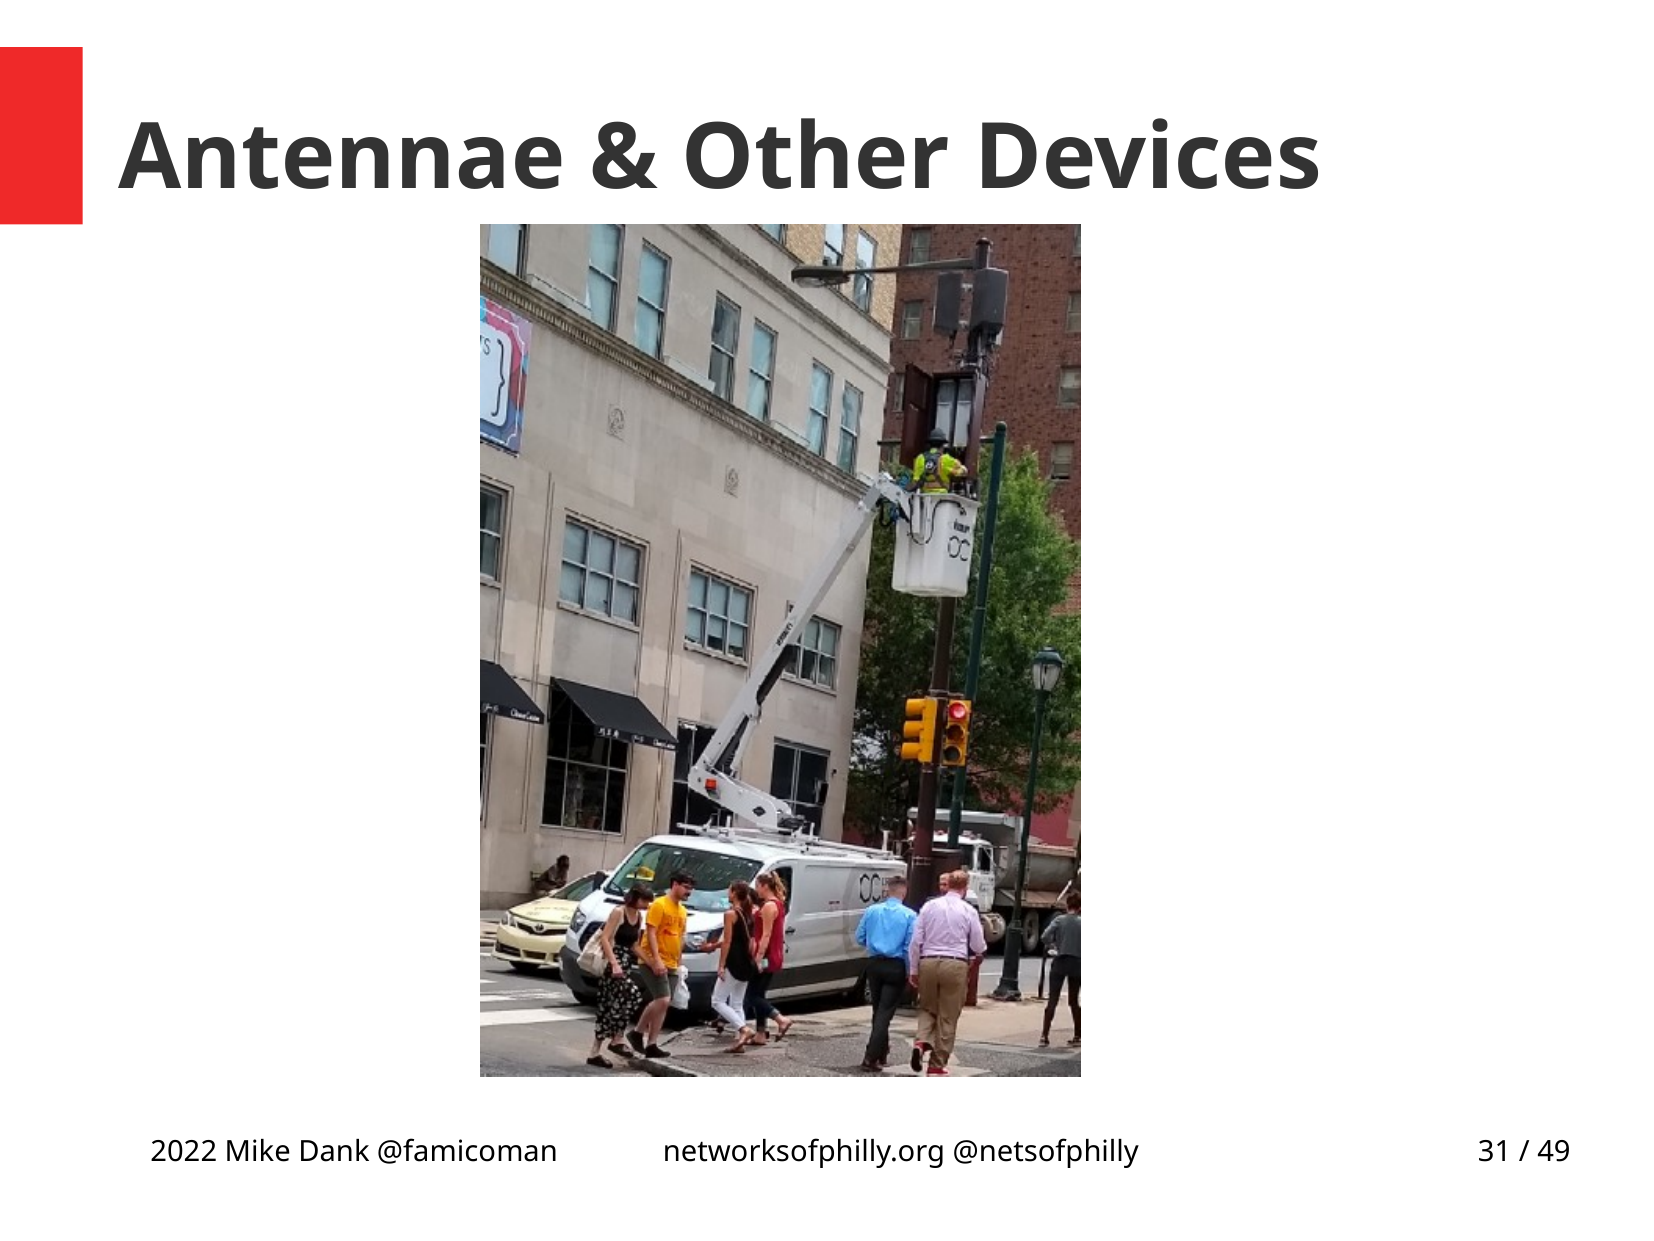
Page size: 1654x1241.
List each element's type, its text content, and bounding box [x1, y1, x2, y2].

picture [480, 224, 1081, 1077]
title Antennae & Other Devices [118, 49, 1571, 257]
